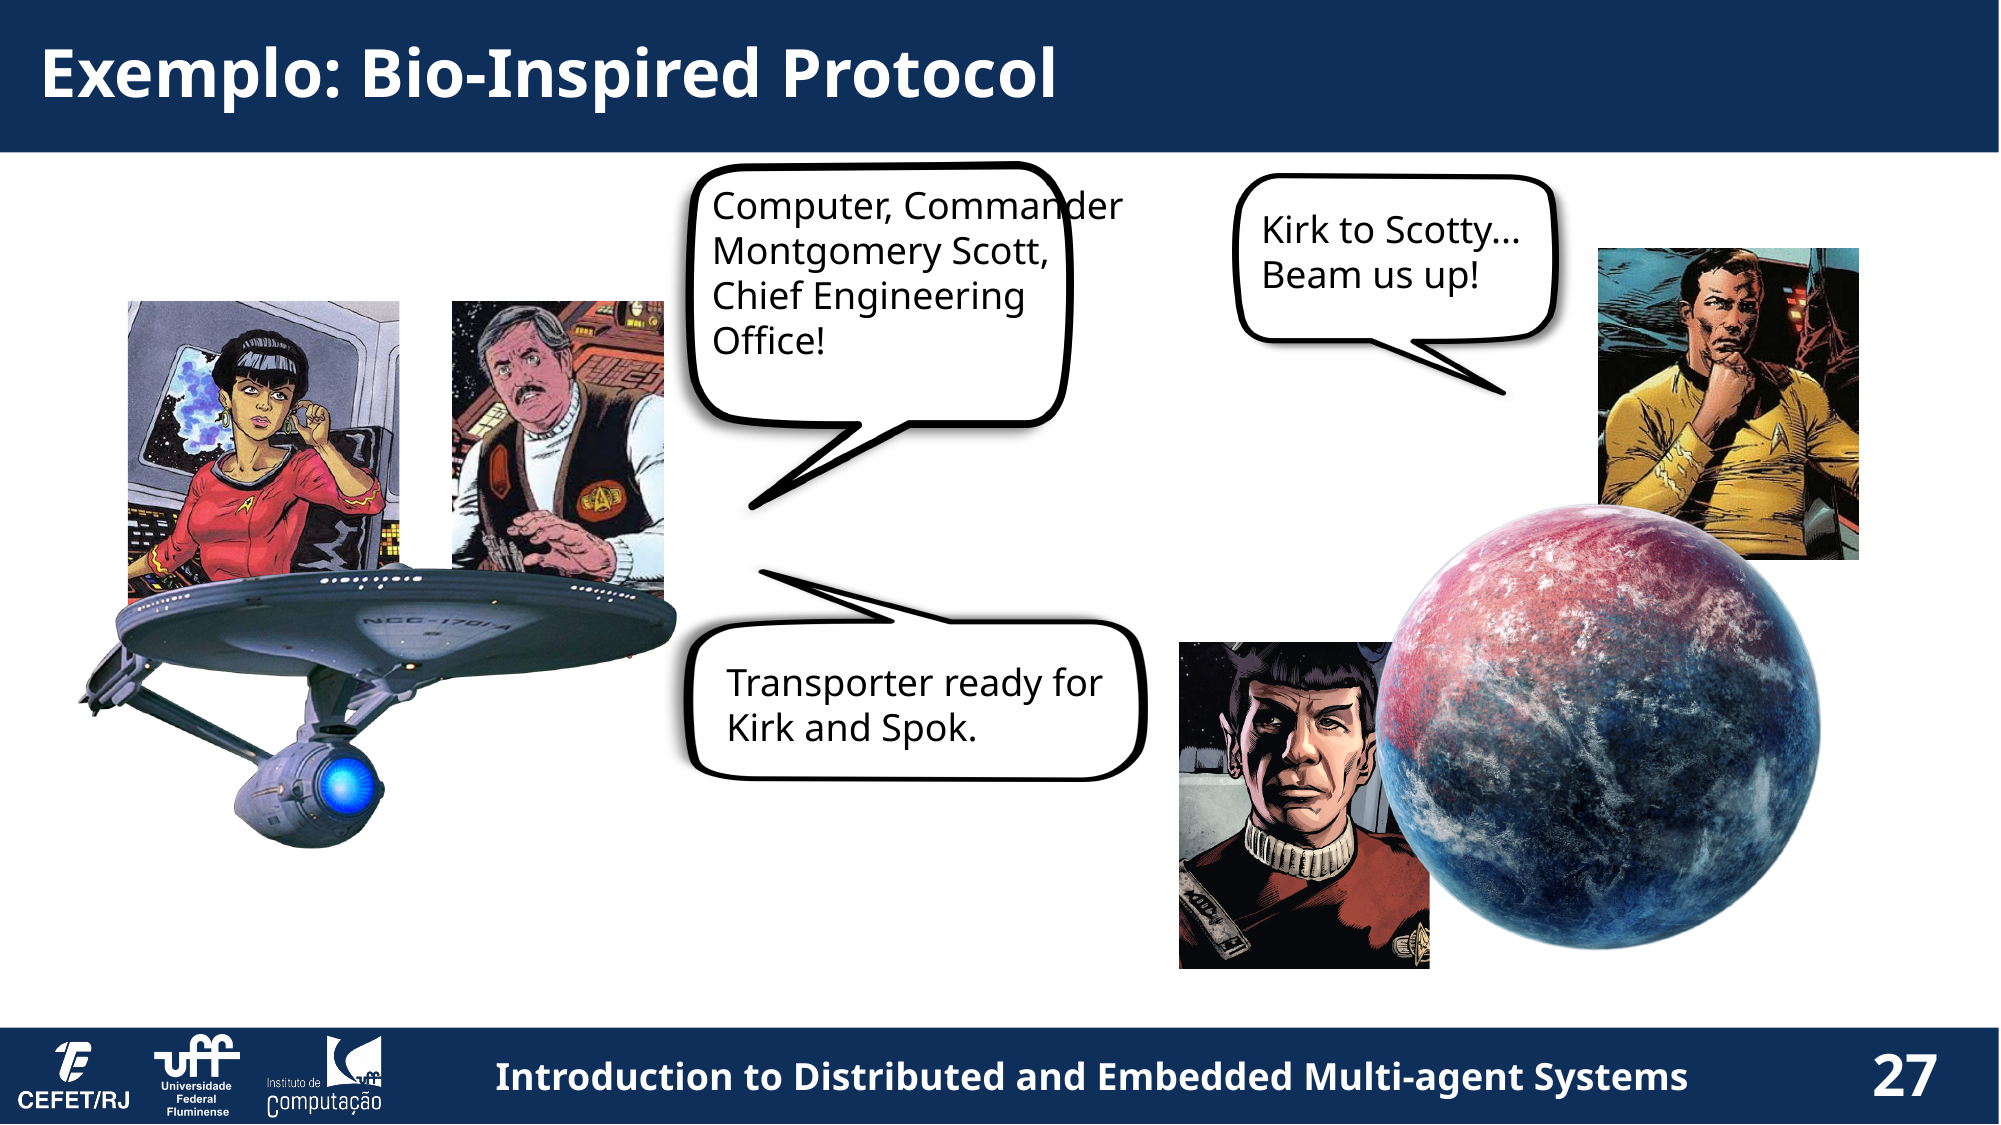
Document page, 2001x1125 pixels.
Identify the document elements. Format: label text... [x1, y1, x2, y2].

picture [1232, 173, 1575, 407]
picture [18, 1021, 129, 1125]
picture [265, 1033, 383, 1118]
text_box Exemplo: Bio-Inspired Protocol [25, 23, 1999, 119]
text_box Computer, Commander Montgomery Scott, Chief Engineering Office! [697, 174, 1146, 370]
picture [153, 1033, 241, 1121]
text_box Transporter ready for Kirk and Spok. [711, 651, 1161, 757]
picture [77, 301, 1148, 849]
picture [1179, 248, 1859, 970]
picture [666, 161, 1074, 528]
text_box Kirk to Scotty... Beam us up! [1246, 198, 1597, 304]
